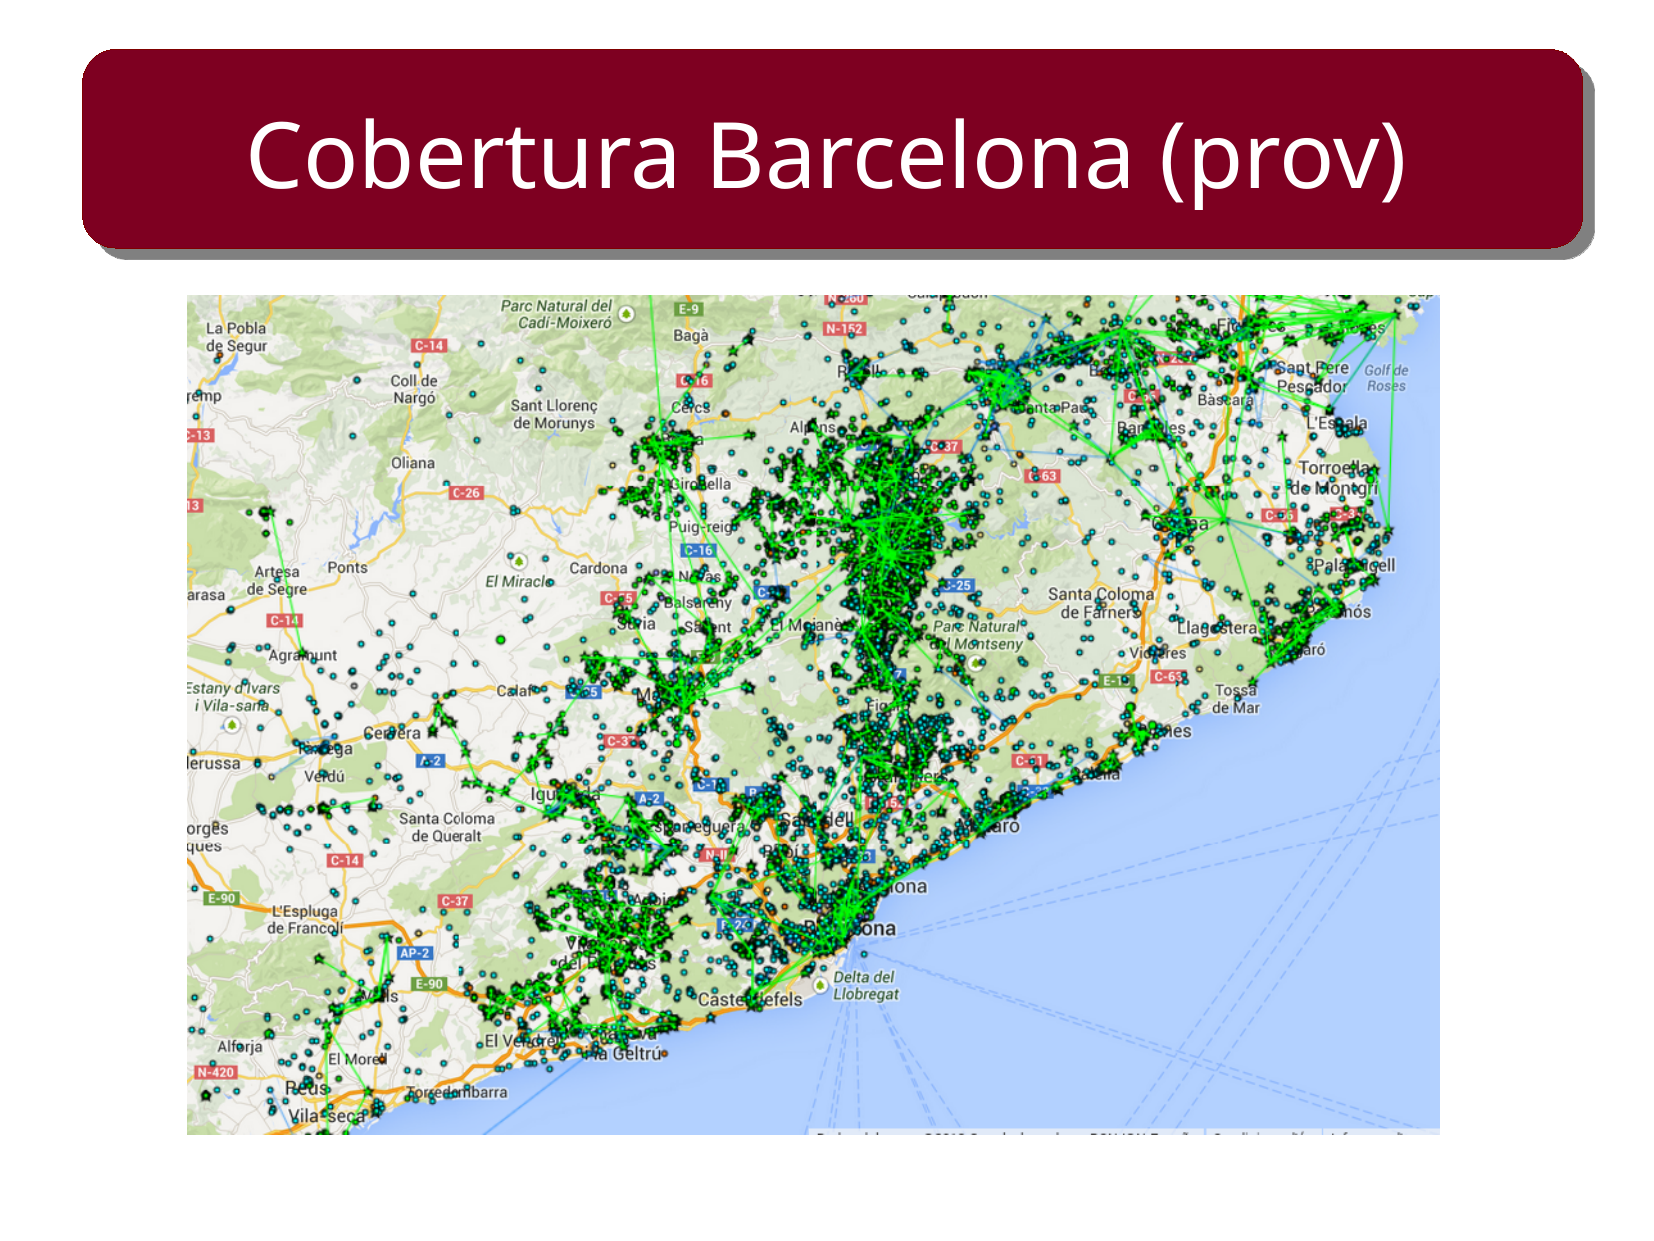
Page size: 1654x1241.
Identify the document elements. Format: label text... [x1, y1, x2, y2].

title Cobertura Barcelona (prov) [82, 49, 1571, 257]
picture [187, 295, 1440, 1135]
